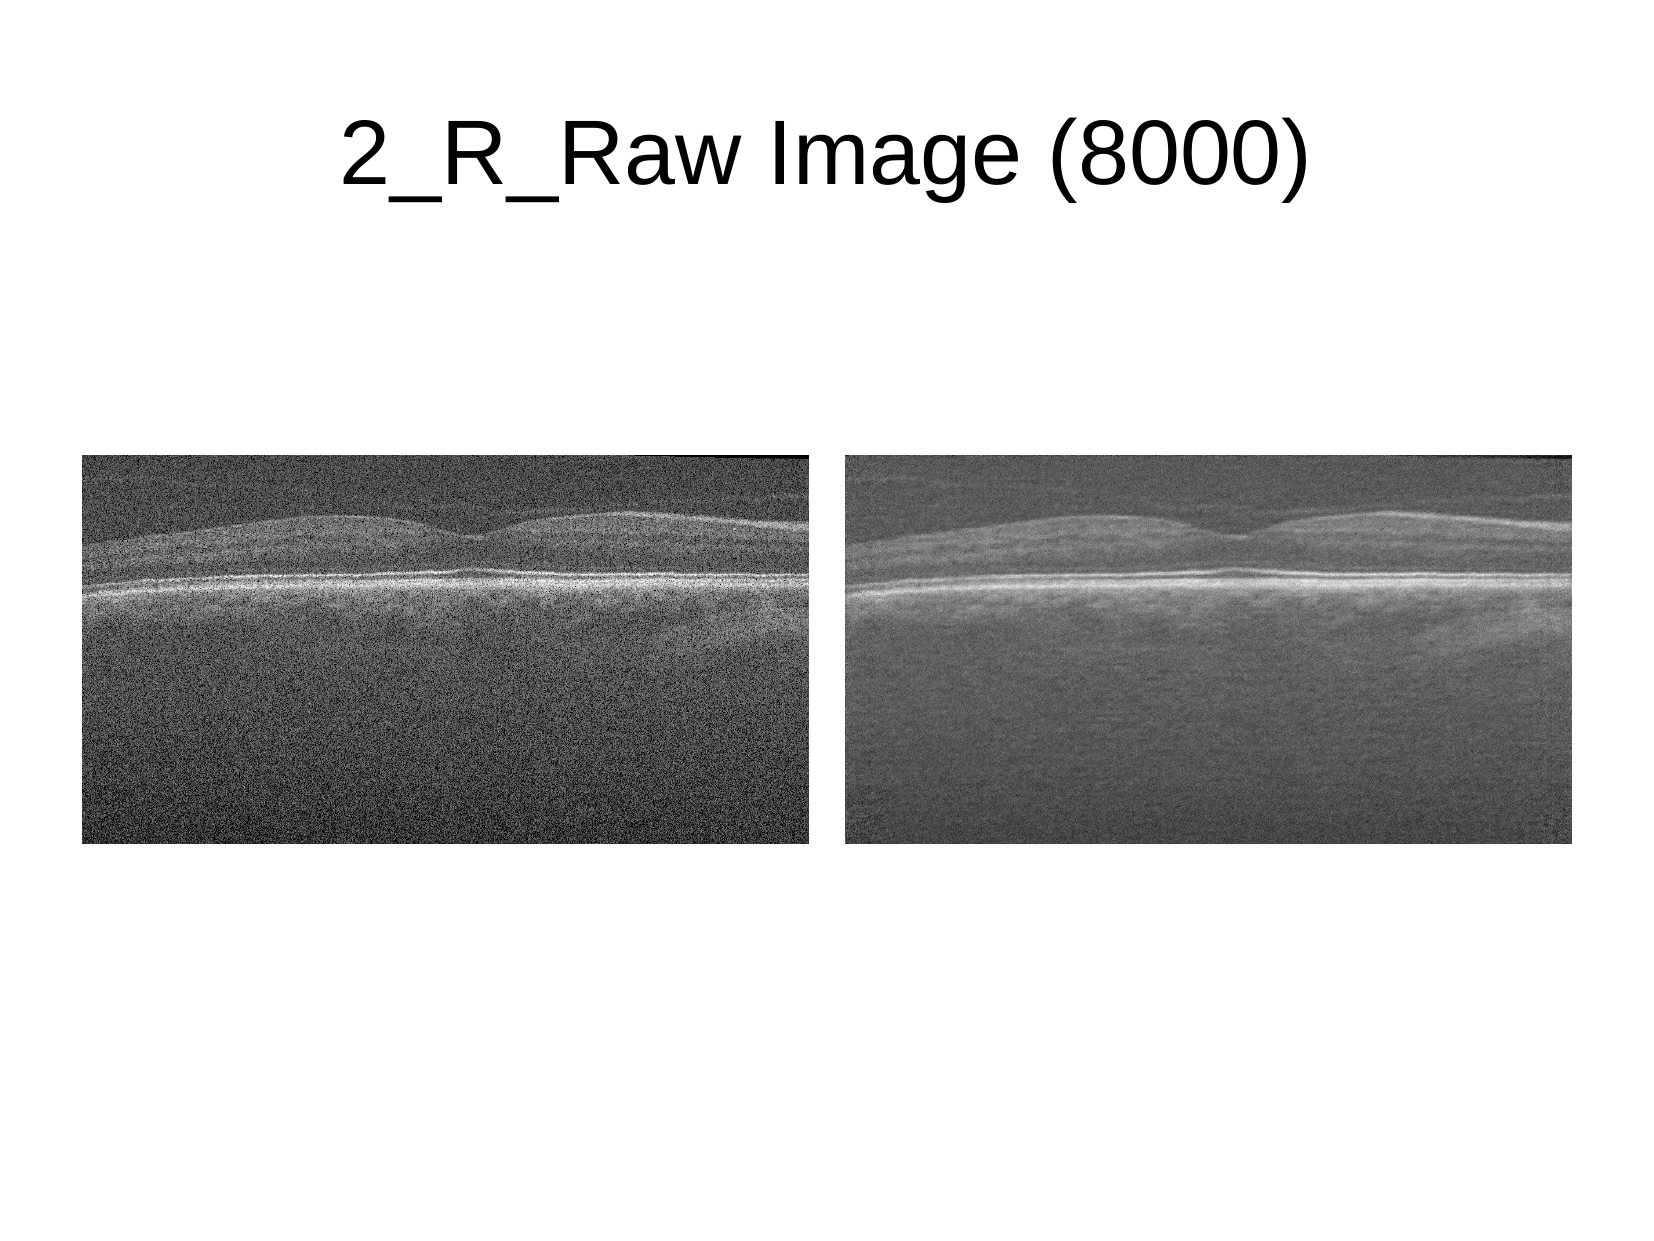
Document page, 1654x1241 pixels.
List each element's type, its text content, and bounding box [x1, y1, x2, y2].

title 2_R_Raw Image (8000) [82, 49, 1571, 257]
picture [82, 455, 809, 845]
picture [845, 455, 1572, 845]
